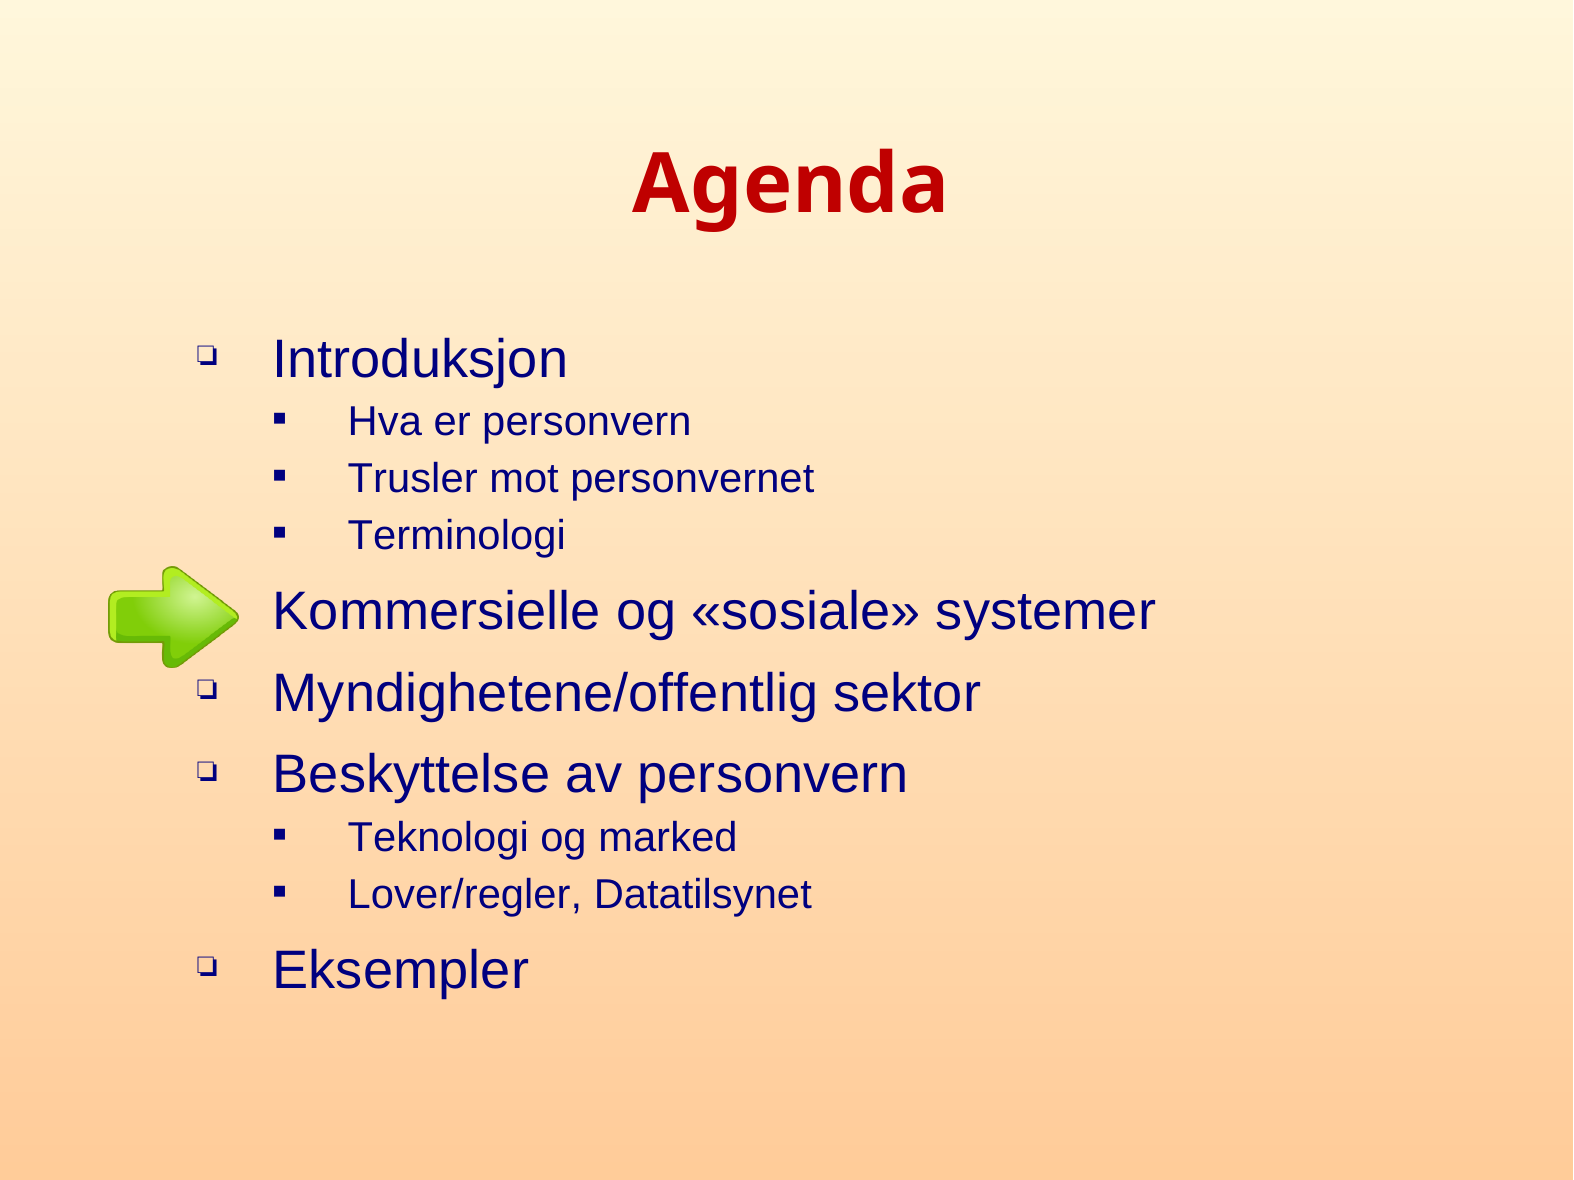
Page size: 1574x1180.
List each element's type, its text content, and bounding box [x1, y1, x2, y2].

picture [108, 566, 239, 668]
list Introduksjon Hva er personvern Trusler mot personvernet Terminologi Kommersielle og «sosiale» systemer Myndighetene/offentlig sektor Beskyttelse av personvern Teknologi og marked Lover/regler, Datatilsynet Eksempler [197, 334, 1574, 1169]
title Agenda [39, 54, 1543, 309]
